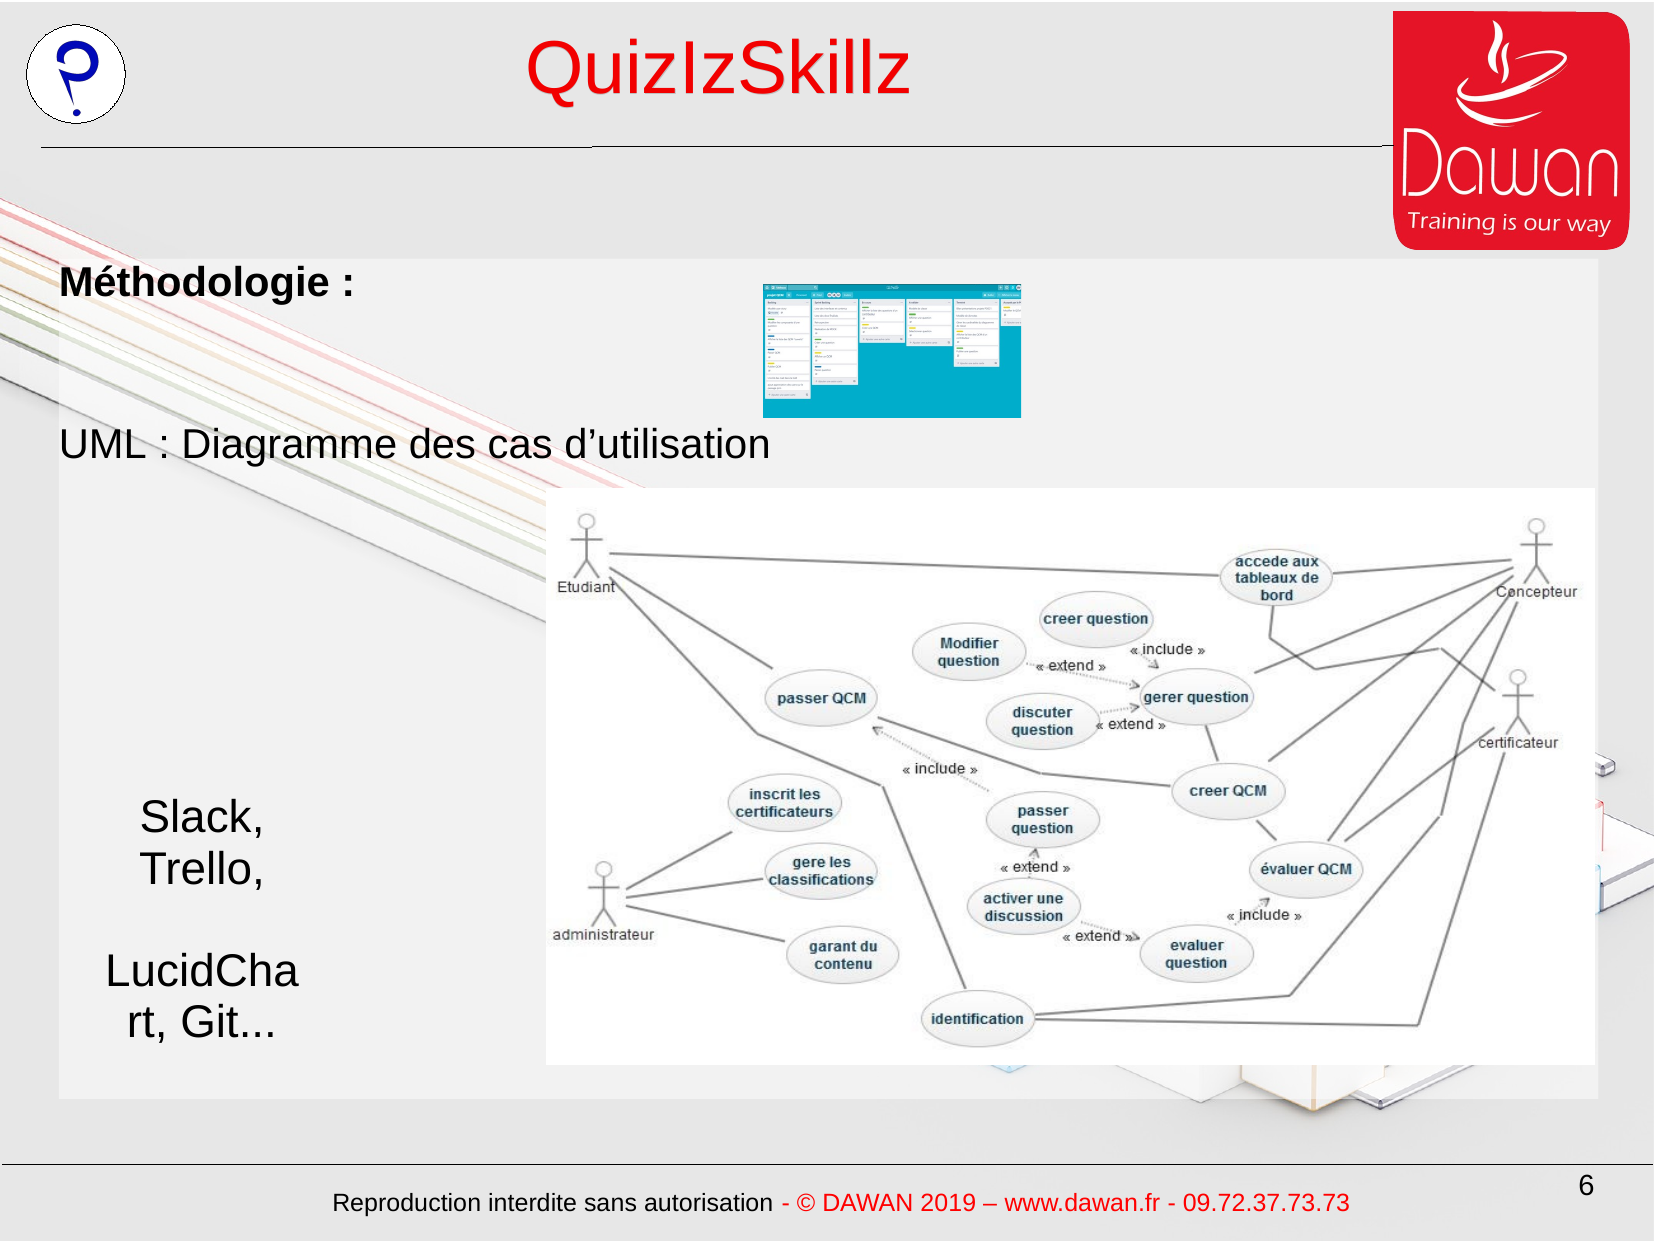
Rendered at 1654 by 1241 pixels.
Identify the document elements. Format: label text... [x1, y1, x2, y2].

picture [0, 2, 1654, 1241]
text_box [90, 26, 126, 98]
text_box [58, 258, 1599, 1099]
picture [41, 25, 120, 120]
title QuizIzSkillz [35, 0, 1424, 178]
list Méthodologie : UML : Diagramme des cas d’utilisation [58, 258, 1595, 1021]
text_box [26, 24, 116, 124]
text_box Slack, Trello, LucidChart, Git... [90, 783, 314, 1056]
